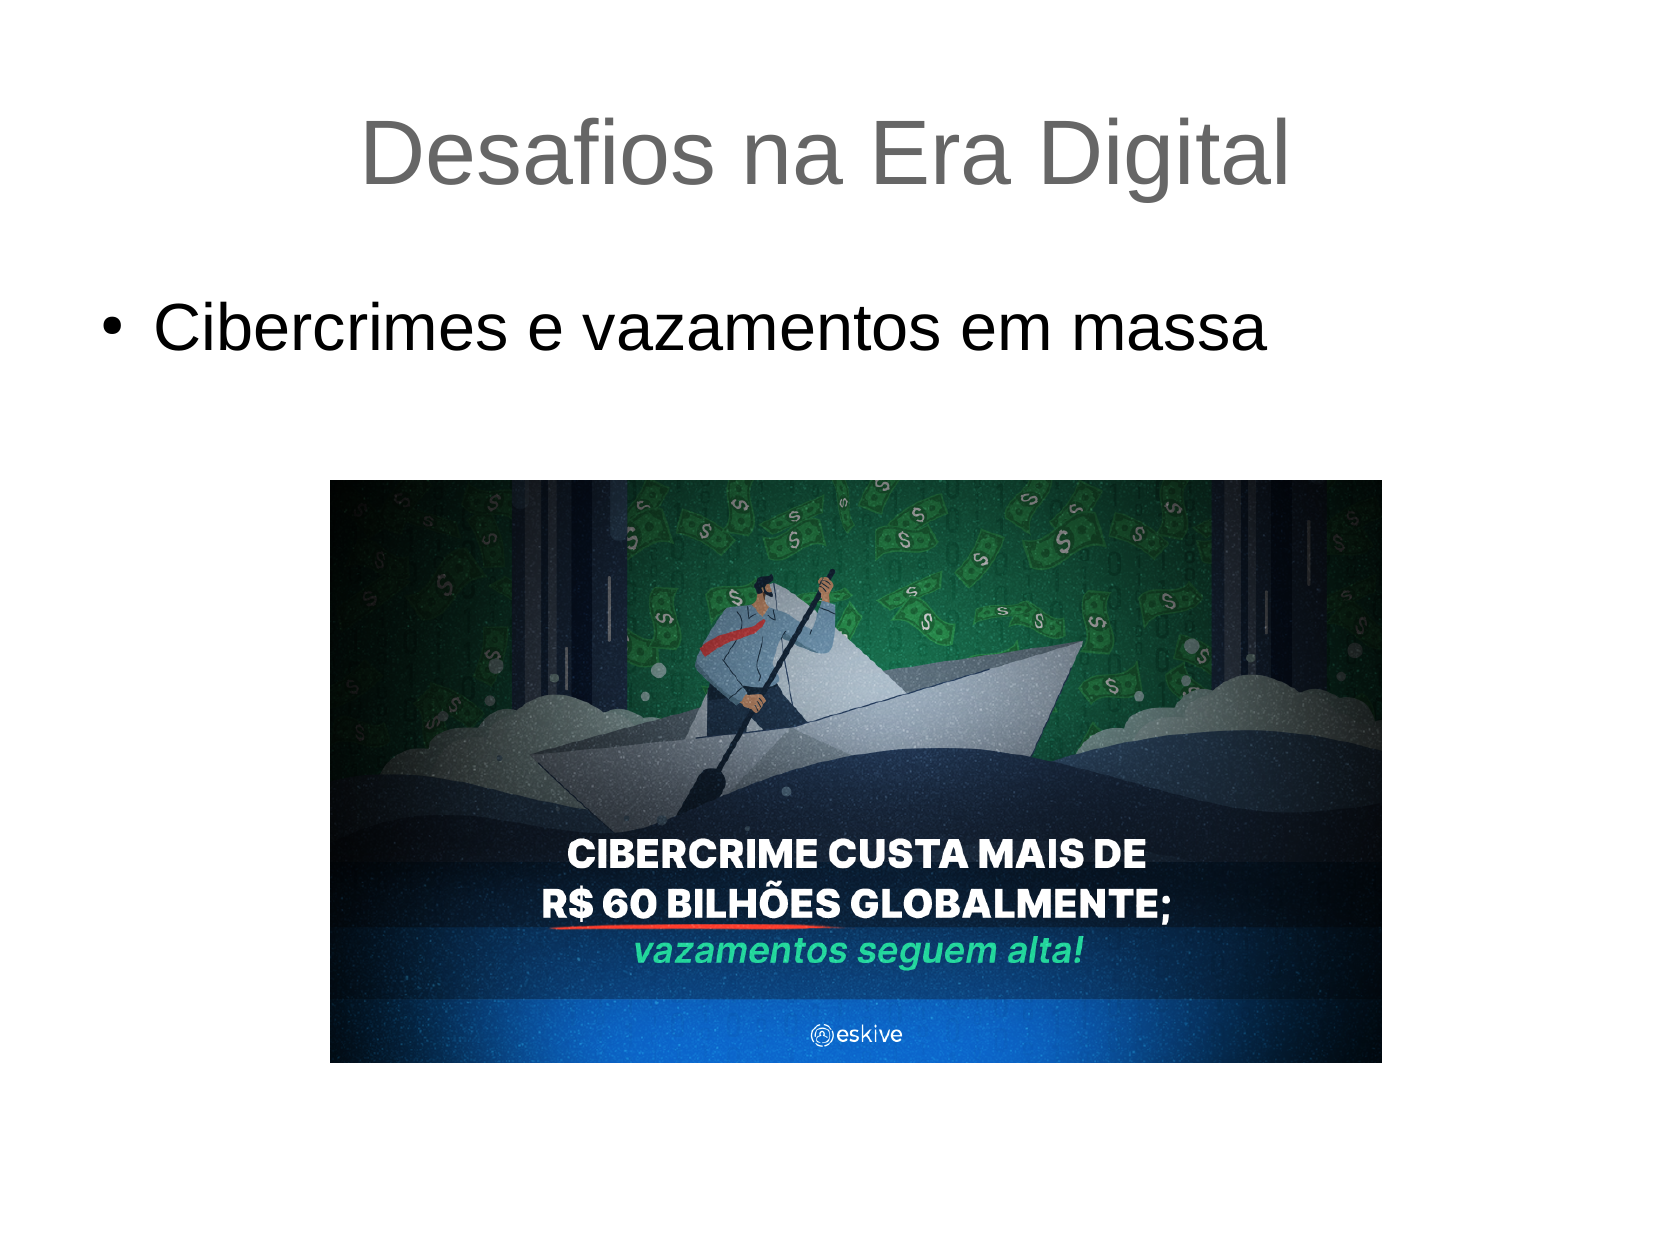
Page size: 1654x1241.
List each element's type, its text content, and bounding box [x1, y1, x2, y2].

title Desafios na Era Digital [82, 49, 1571, 257]
list Cibercrimes e vazamentos em massa [82, 290, 1571, 1158]
picture [330, 480, 1382, 1063]
